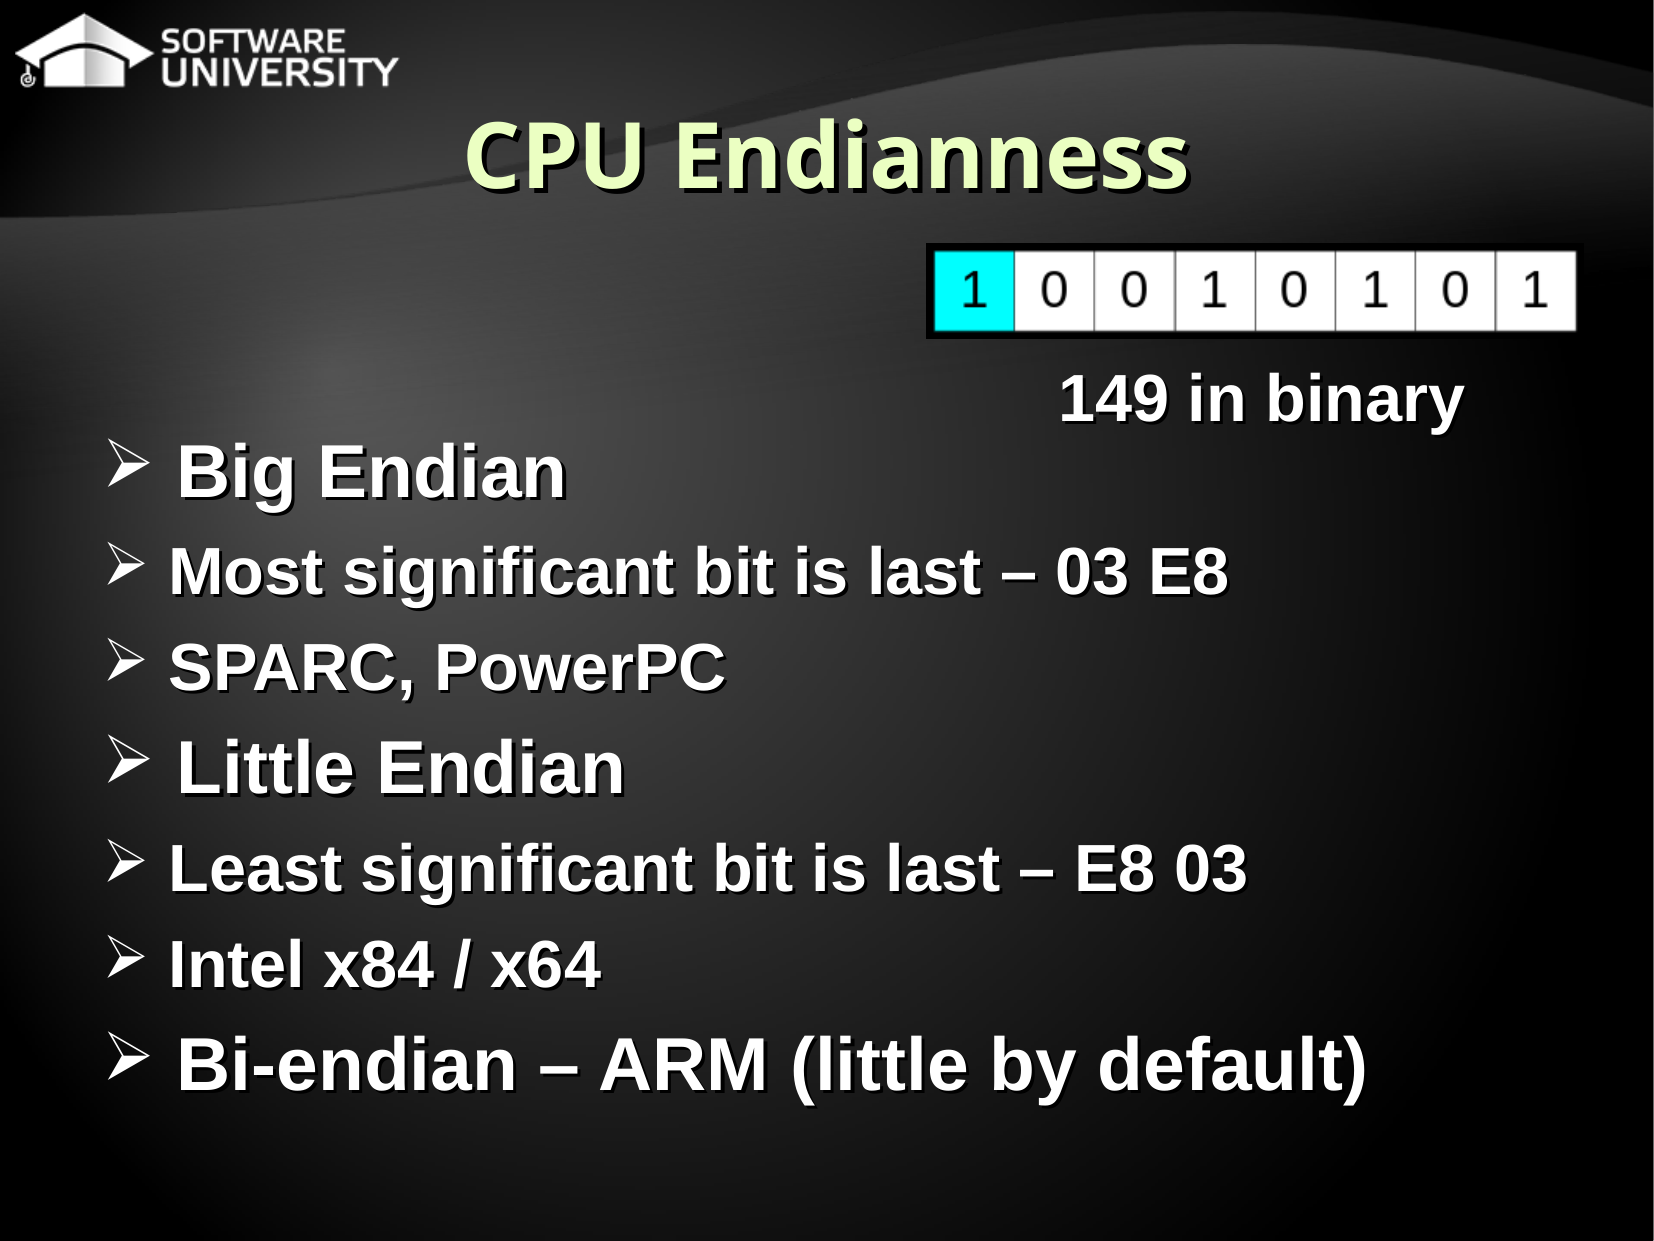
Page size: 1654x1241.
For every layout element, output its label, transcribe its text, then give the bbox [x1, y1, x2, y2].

text_box 149 in binary [1043, 353, 1482, 444]
picture [0, 0, 1654, 1241]
title CPU Endianness [82, 49, 1571, 257]
subtitle Big Endian Most significant bit is last – 03 E8 SPARC, PowerPC Little Endian Least significant bit is last – E8 03 Intel x84 / x64 Bi-endian – ARM (little by default) [102, 408, 1618, 1128]
